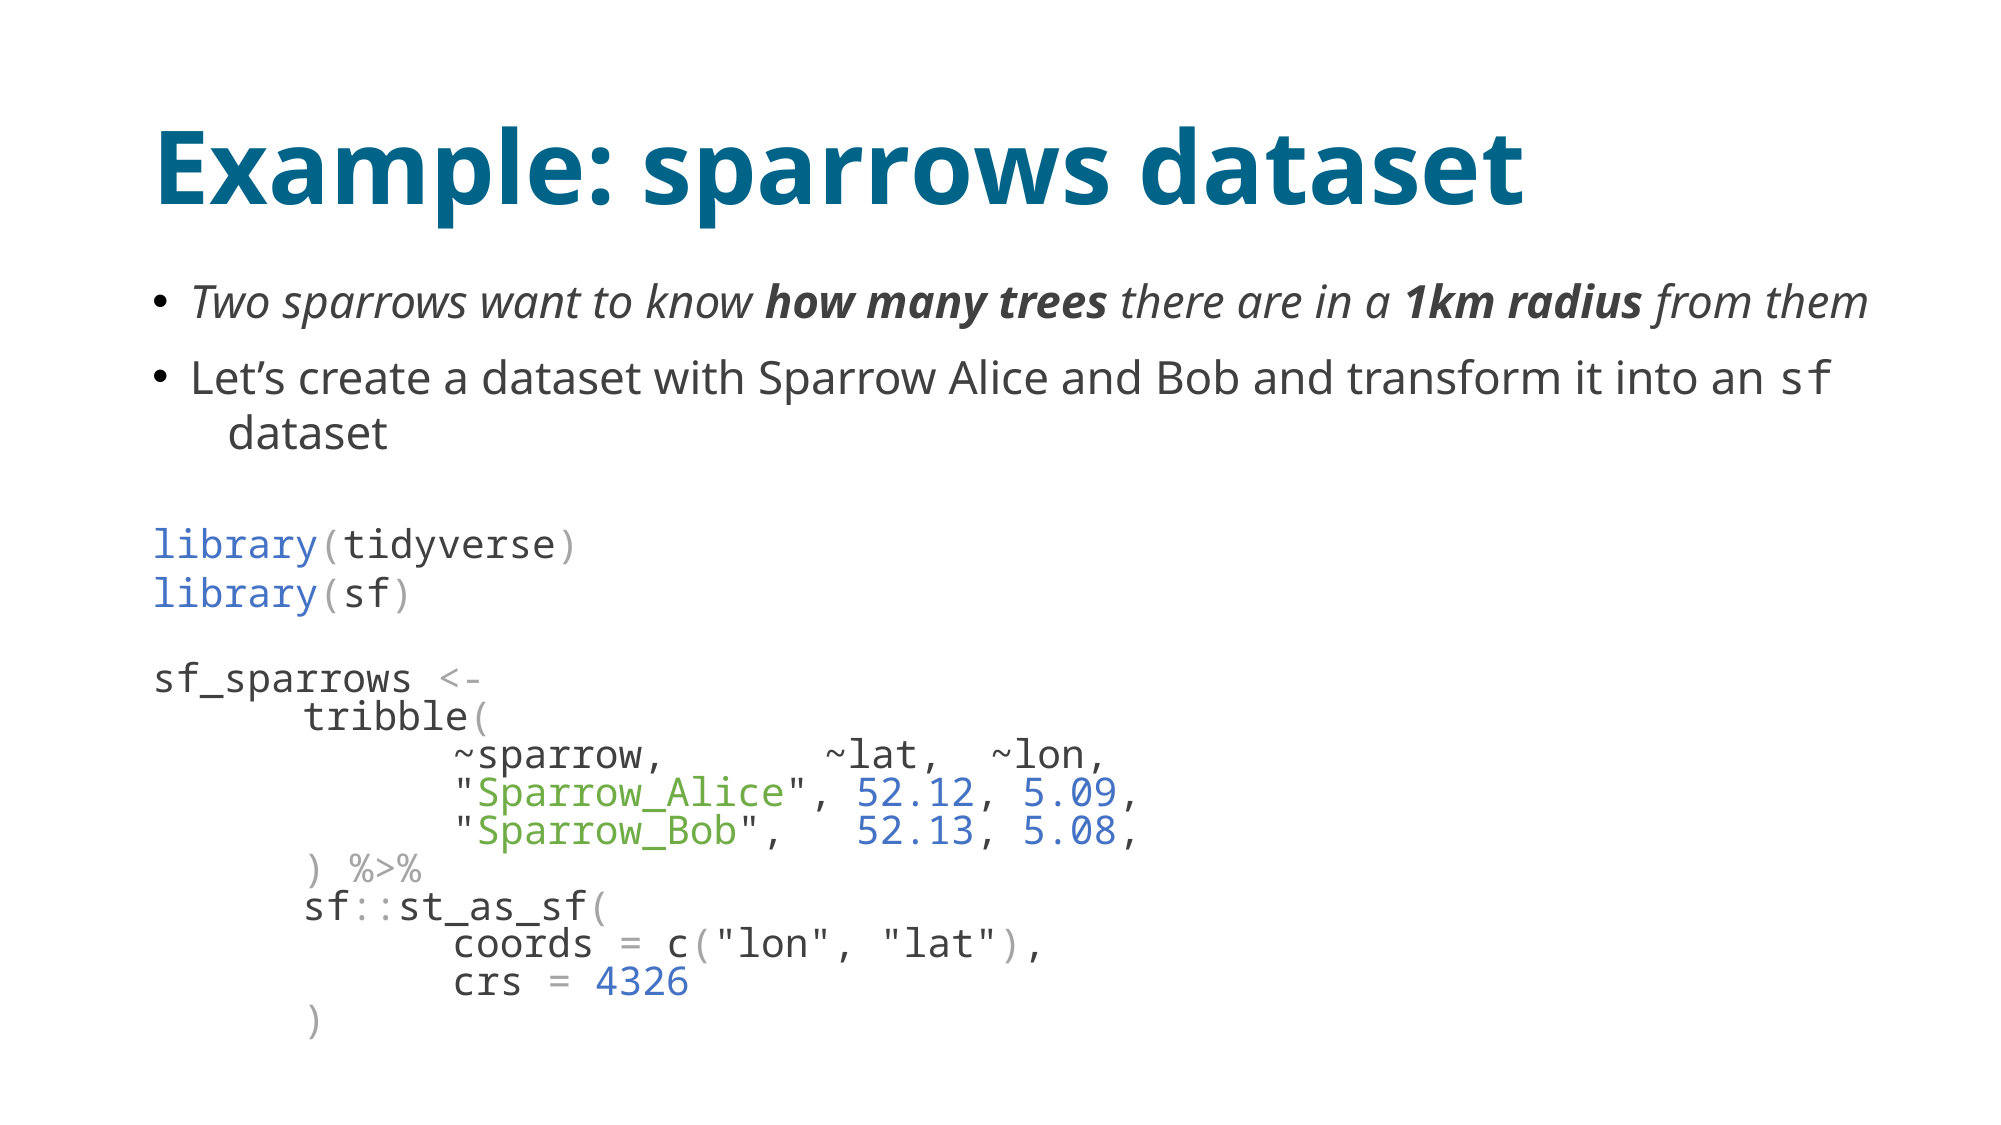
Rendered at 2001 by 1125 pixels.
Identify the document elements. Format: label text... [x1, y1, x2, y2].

title Example: sparrows dataset [137, 50, 1892, 265]
text_box library(tidyverse) library(sf) sf_sparrows <- tribble( ~sparrow, ~lat, ~lon, "Sparrow_Alice", 52.12, 5.09, "Sparrow_Bob", 52.13, 5.08, ) %>% sf::st_as_sf( coords = c("lon", "lat"), crs = 4326 ) [137, 528, 1863, 1090]
list Two sparrows want to know how many trees there are in a 1km radius from them Let’s create a dataset with Sparrow Alice and Bob and transform it into an sf dataset [137, 265, 1892, 493]
